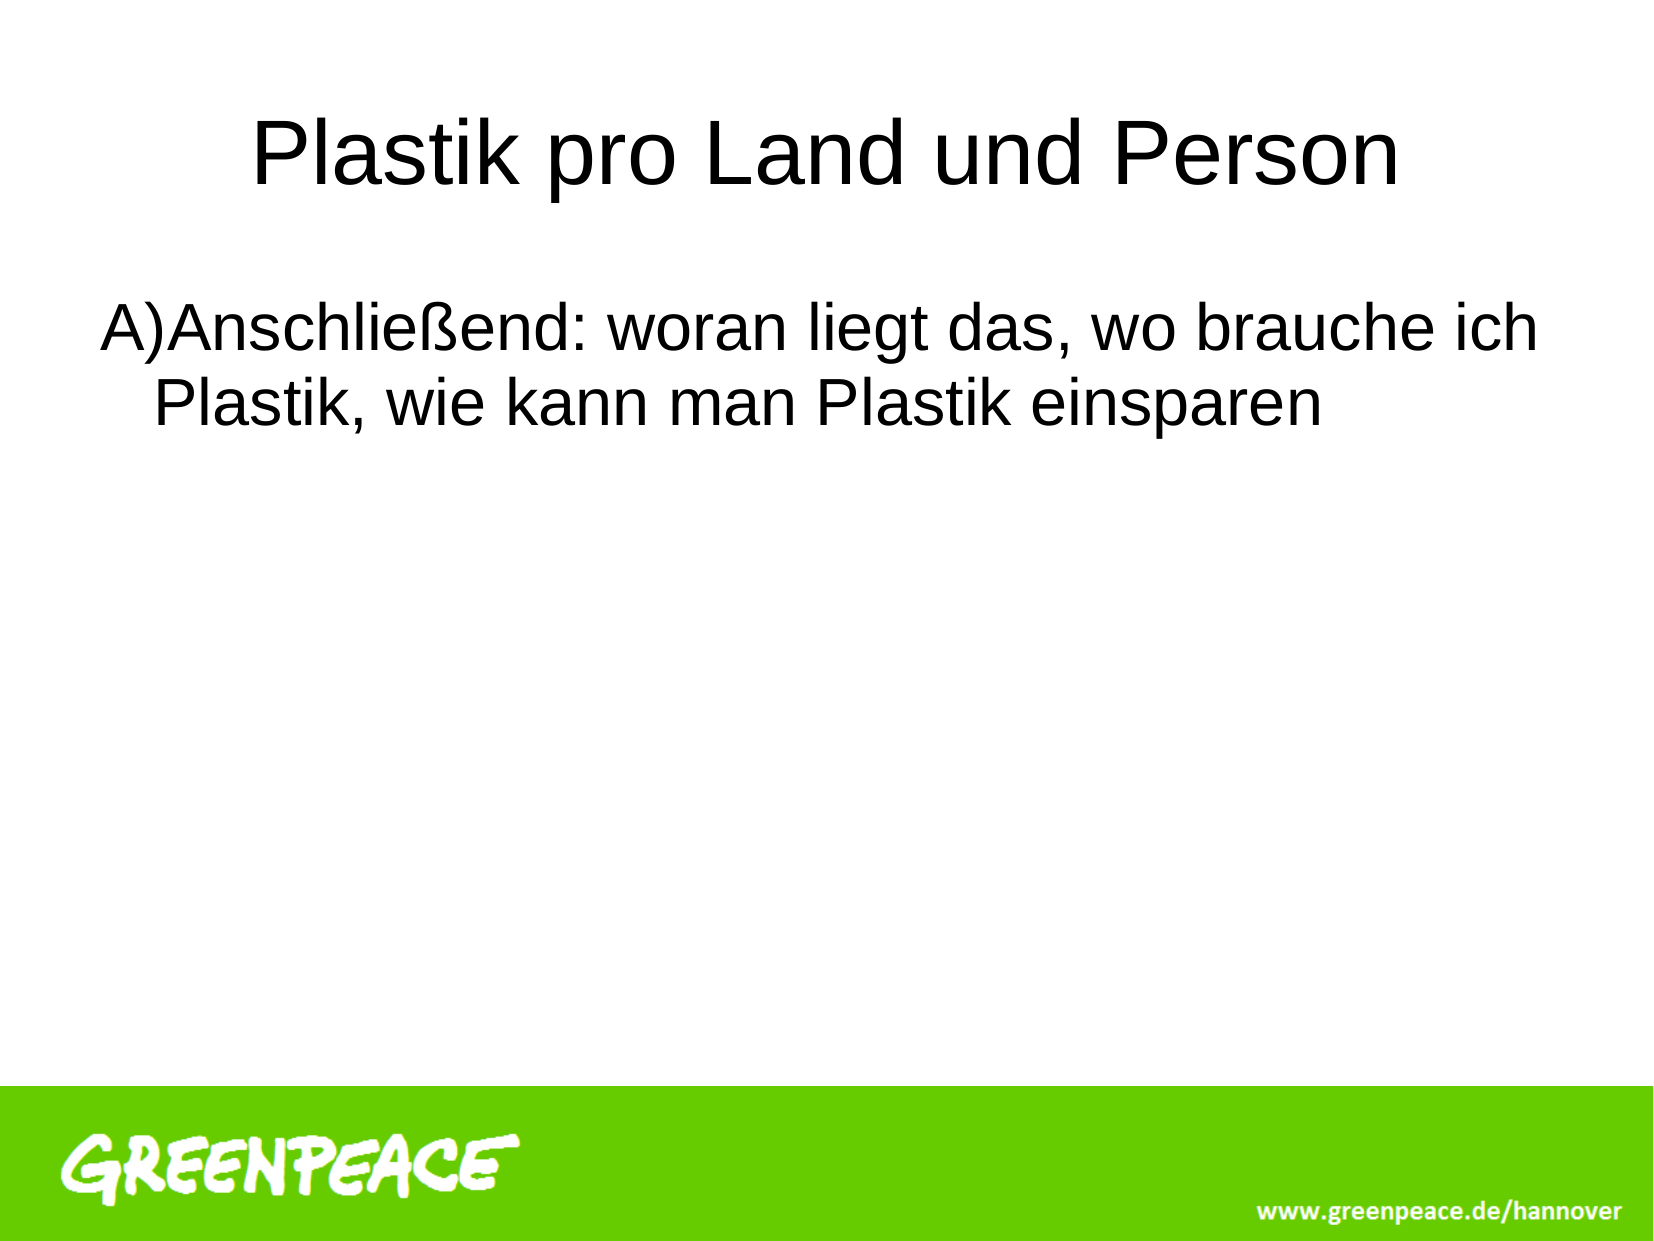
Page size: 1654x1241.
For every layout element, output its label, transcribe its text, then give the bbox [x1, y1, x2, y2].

list Anschließend: woran liegt das, wo brauche ich Plastik, wie kann man Plastik einsparen [82, 290, 1571, 1010]
picture [0, 1086, 1654, 1241]
title Plastik pro Land und Person [82, 49, 1571, 257]
